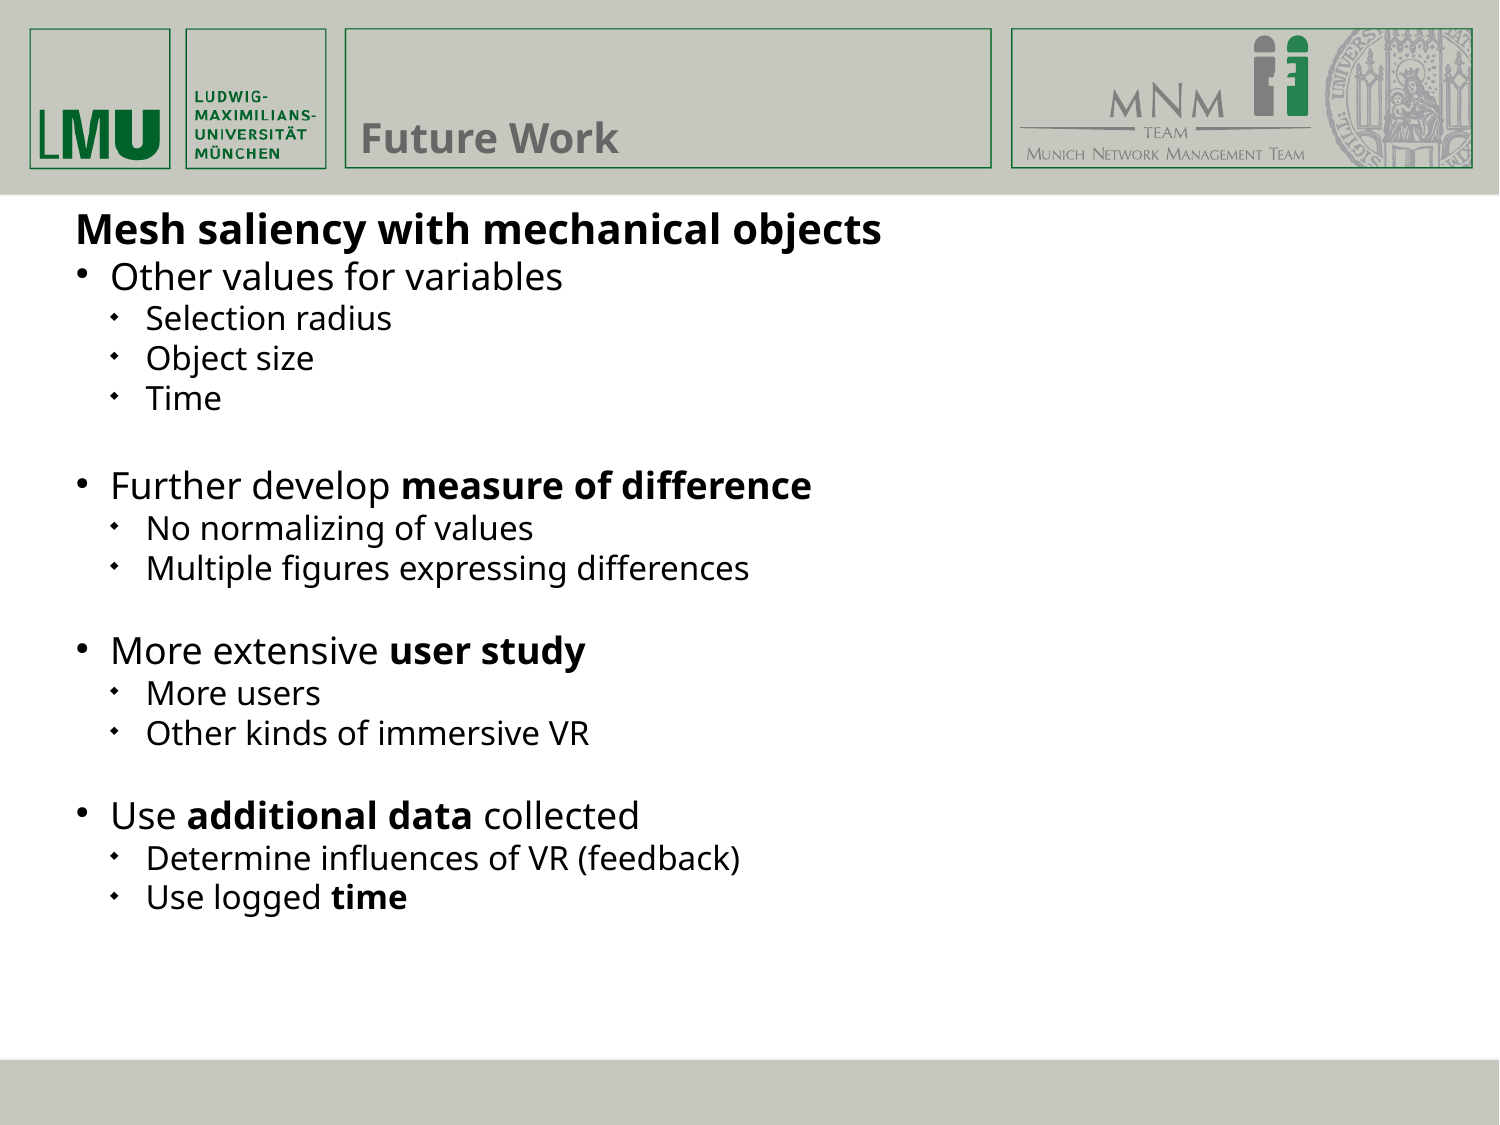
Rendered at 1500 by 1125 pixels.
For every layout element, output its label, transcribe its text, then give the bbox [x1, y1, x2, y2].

text_box Future Work [345, 104, 986, 165]
picture [0, 0, 1499, 196]
text_box Mesh saliency with mechanical objects Other values for variables Selection radius Object size Time Further develop measure of difference No normalizing of values Multiple figures expressing differences More extensive user study More users Other kinds of immersive VR Use additional data collected Determine influences of VR (feedback) Use logged time [60, 195, 1486, 1021]
picture [0, 1058, 1499, 1125]
